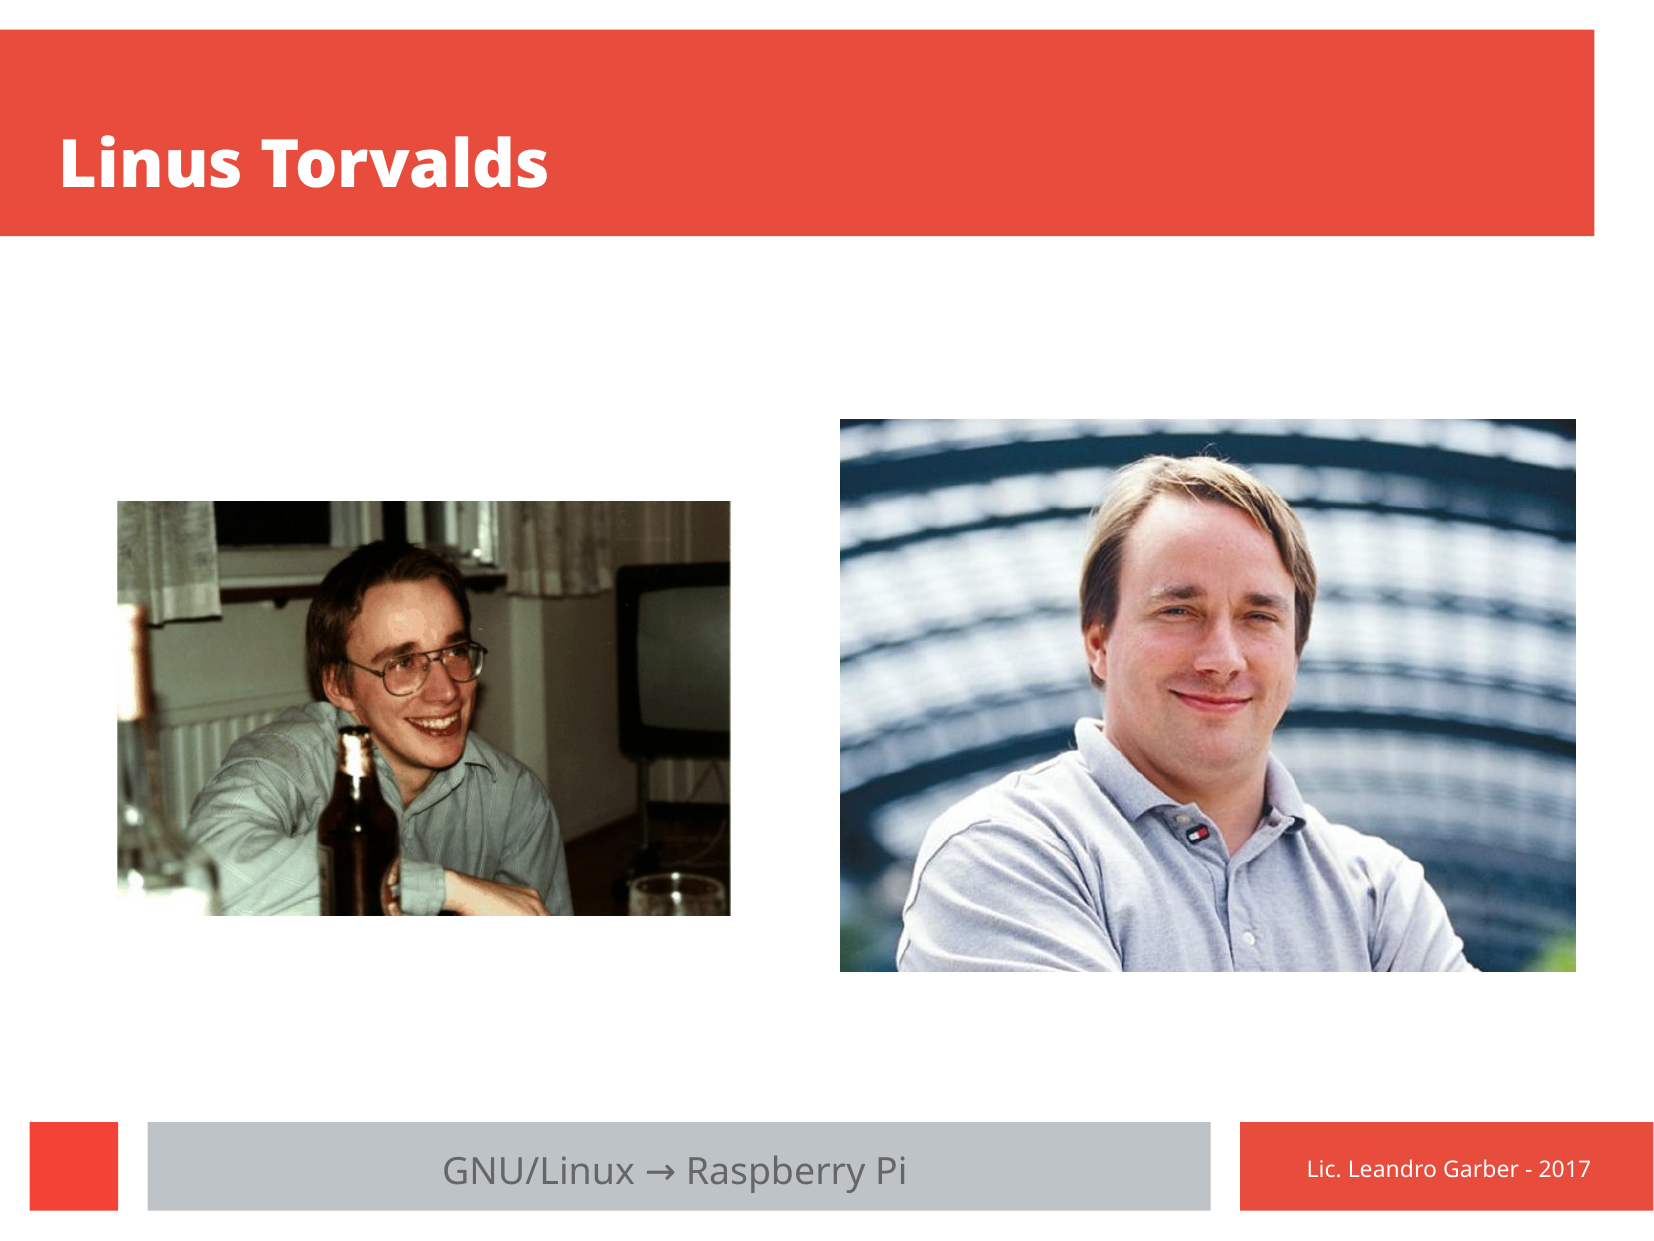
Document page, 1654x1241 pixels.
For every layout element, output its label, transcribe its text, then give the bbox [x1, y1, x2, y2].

picture [58, 501, 794, 916]
text_box Lic. Leandro Garber - 2017 [1245, 1145, 1654, 1194]
title Linus Torvalds [59, 59, 1595, 207]
picture [840, 419, 1576, 972]
text_box GNU/Linux → Raspberry Pi [150, 1125, 1201, 1215]
